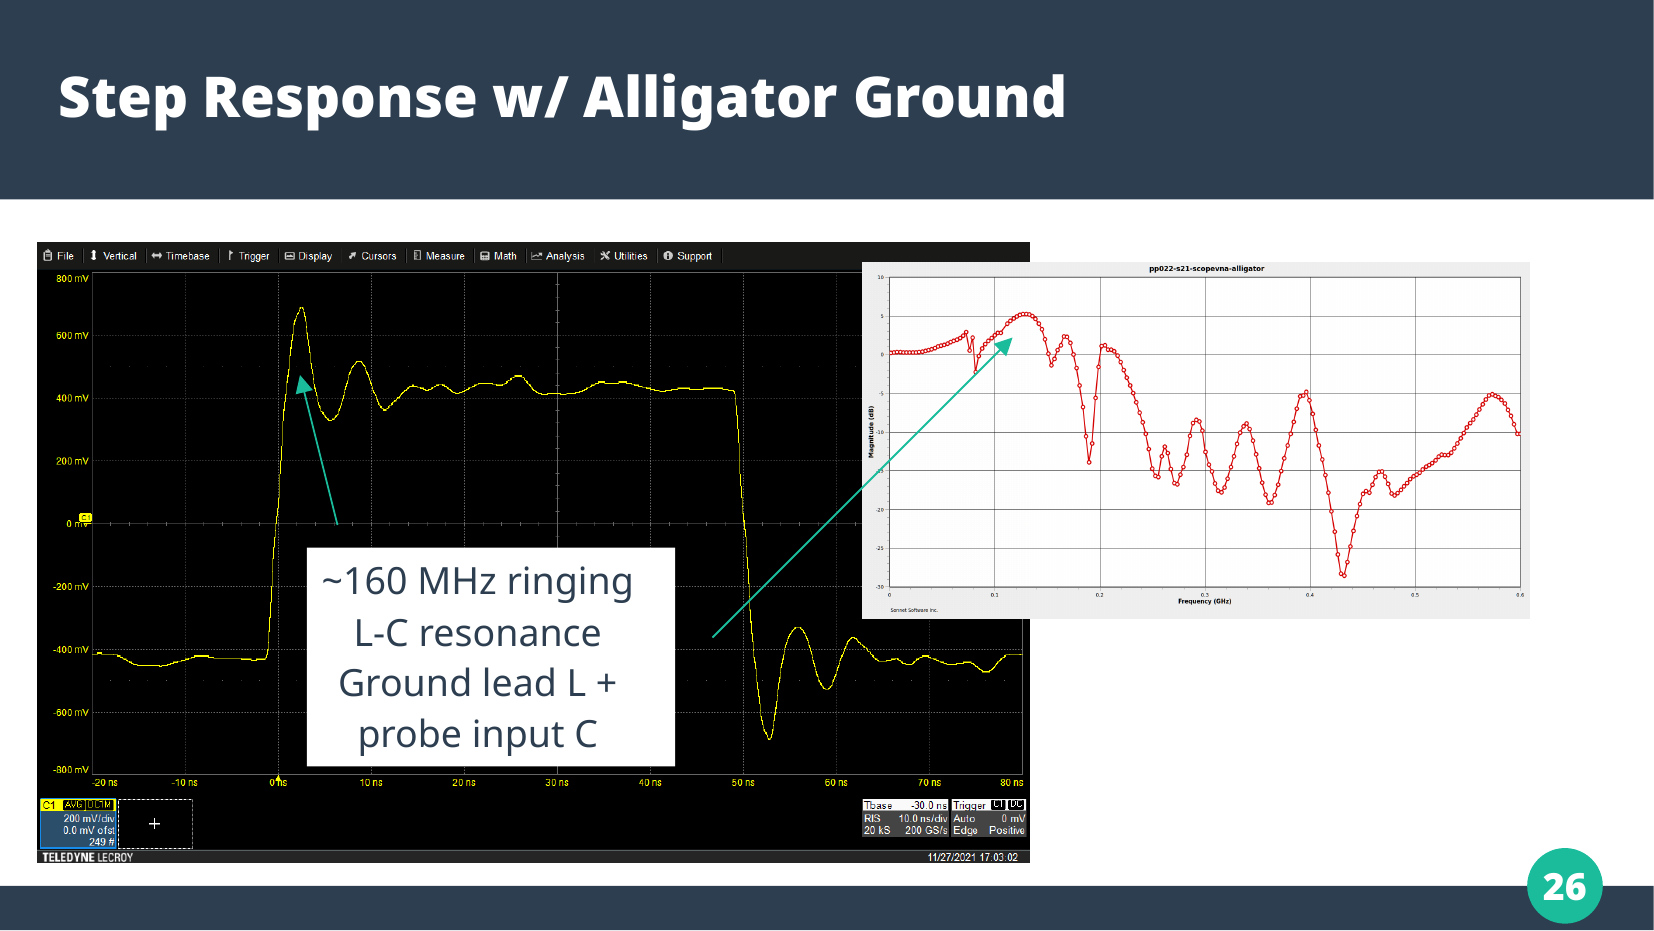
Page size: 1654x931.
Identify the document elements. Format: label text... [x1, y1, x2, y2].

title Step Response w/ Alligator Ground [59, 37, 1595, 155]
picture [37, 242, 1530, 863]
text_box ~160 MHz ringing L-C resonance Ground lead L + probe input C [306, 562, 676, 752]
